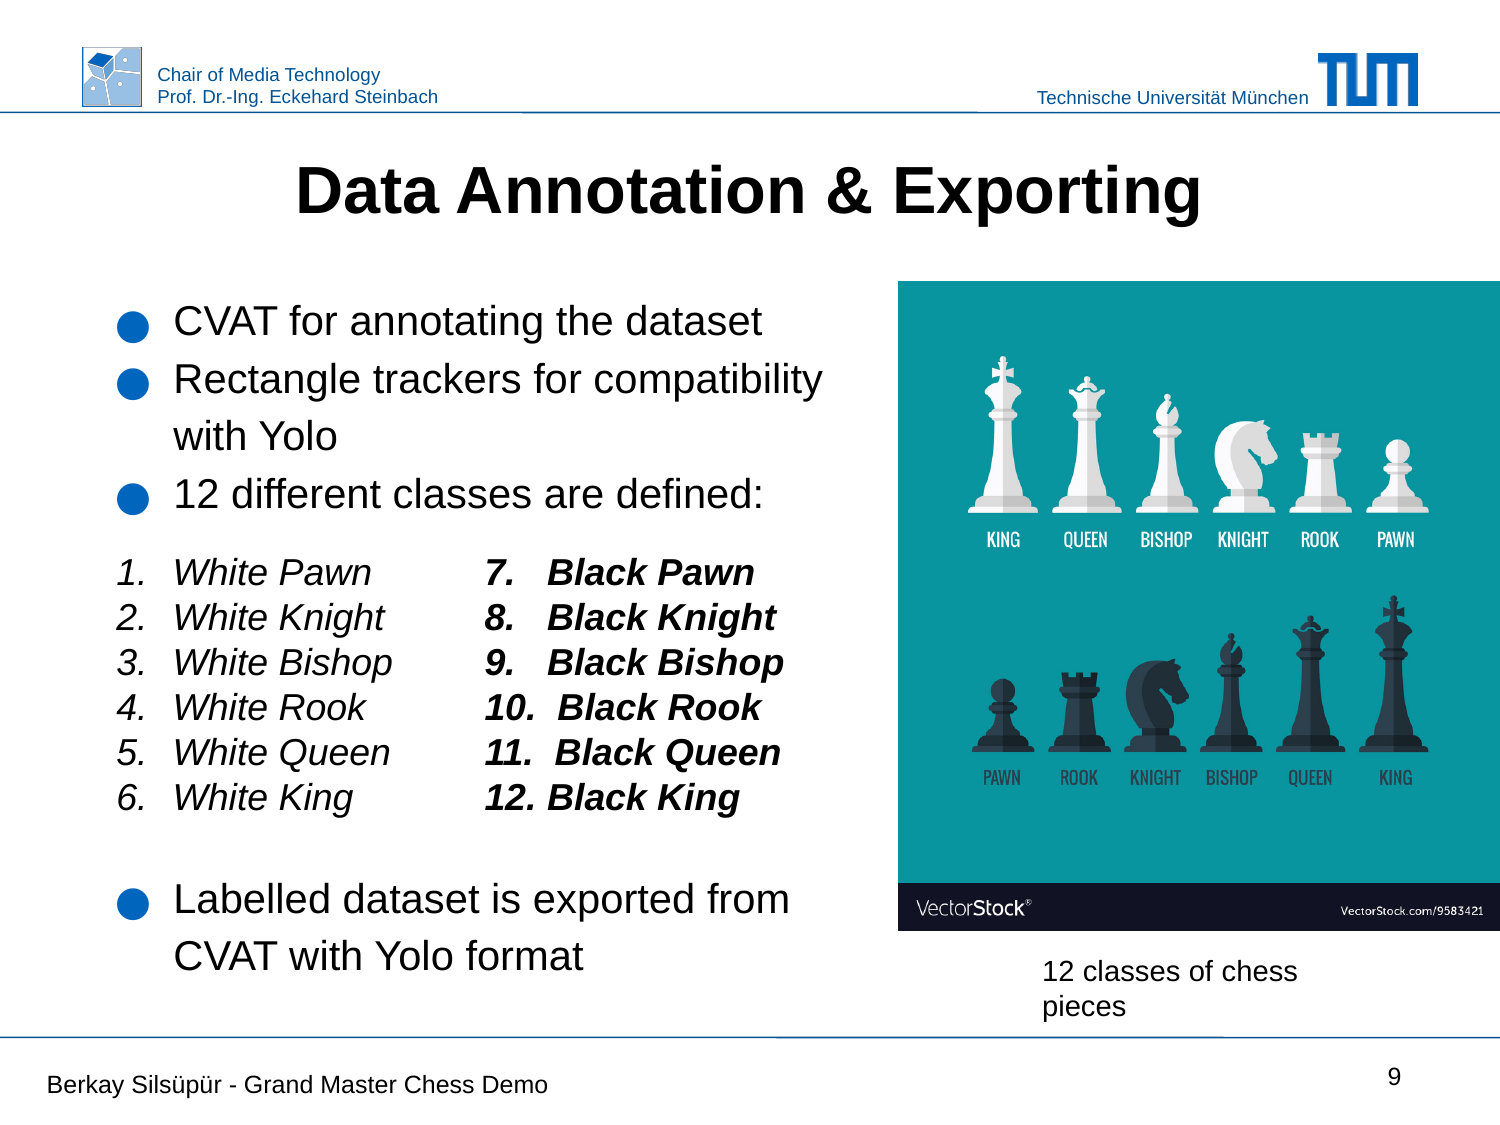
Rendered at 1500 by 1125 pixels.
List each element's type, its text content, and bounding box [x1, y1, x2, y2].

picture [82, 47, 142, 107]
list CVAT for annotating the dataset Rectangle trackers for compatibility with Yolo 12 different classes are defined: Labelled dataset is exported from CVAT with Yolo format [83, 279, 866, 1013]
slide_number <number> [1220, 1050, 1417, 1100]
title Data Annotation & Exporting [83, 139, 1417, 239]
text_box 7. Black Pawn 8. Black Knight 9. Black Bishop 10. Black Rook 11. Black Queen 12. Black King [469, 533, 890, 834]
text_box Berkay Silsüpür - Grand Master Chess Demo [31, 1053, 845, 1114]
text_box White Pawn White Knight White Bishop White Rook White Queen White King [82, 533, 461, 834]
text_box 12 classes of chess pieces [1027, 936, 1406, 1037]
picture [1318, 53, 1418, 106]
picture [898, 281, 1500, 932]
